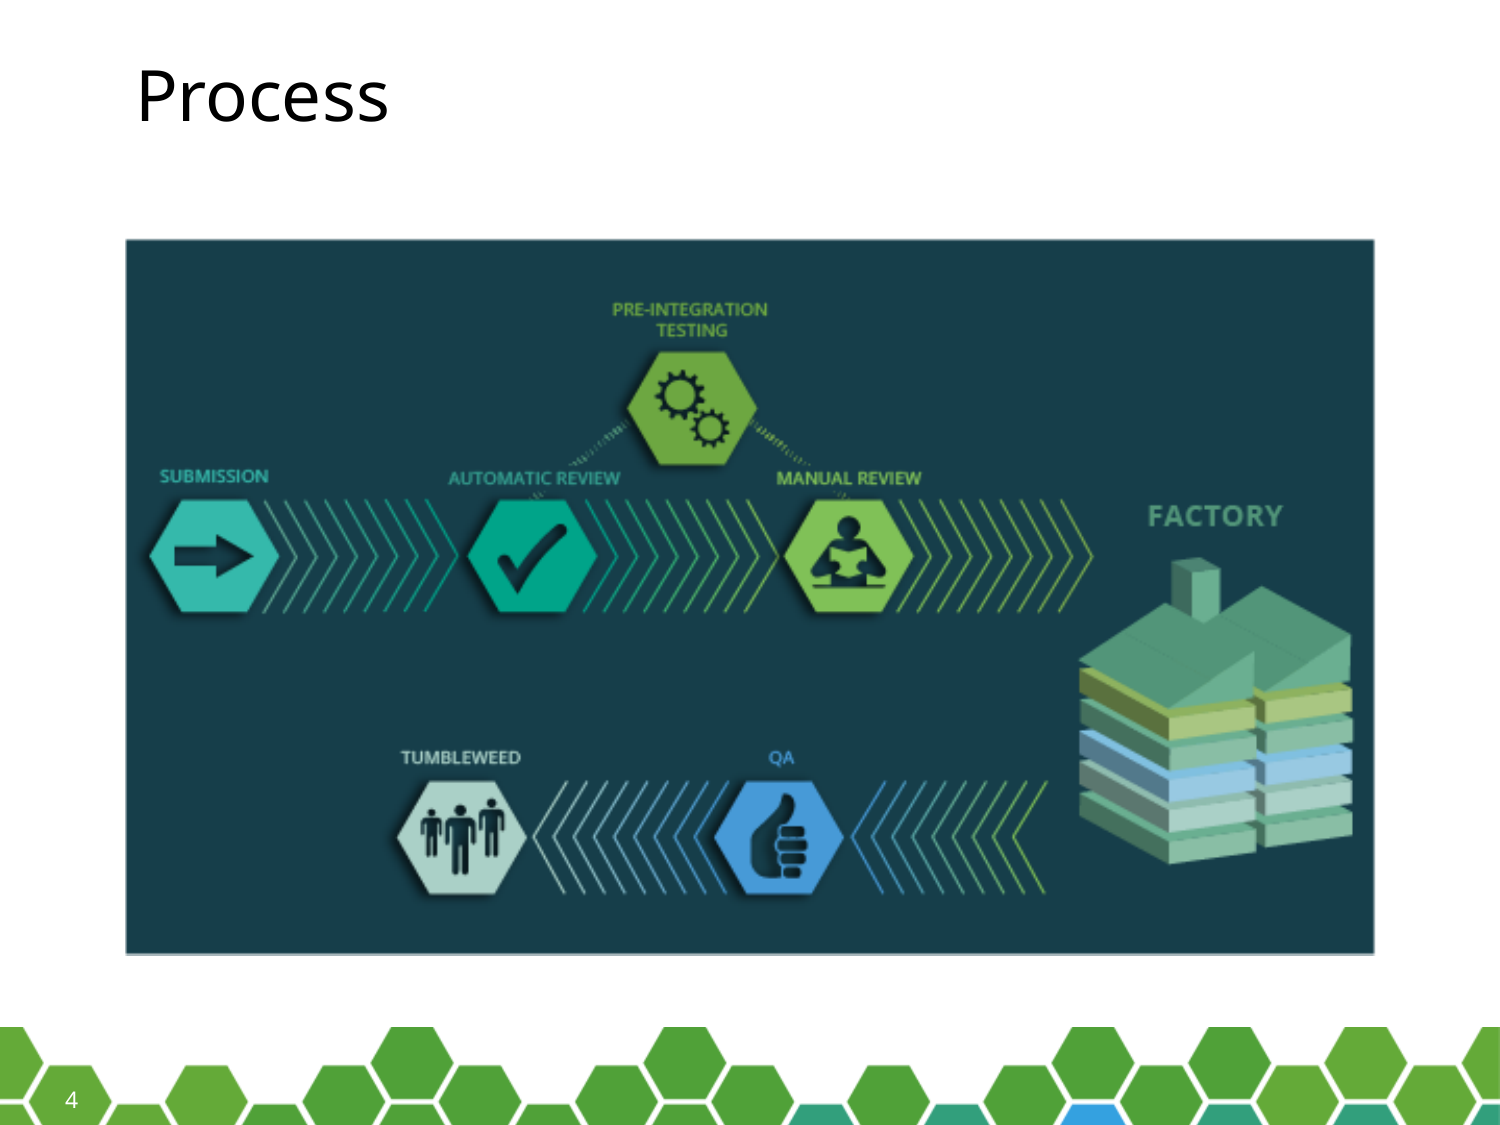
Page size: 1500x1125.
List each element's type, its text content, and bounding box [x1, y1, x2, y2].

picture [125, 237, 1378, 956]
picture [0, 1027, 1500, 1125]
title Process [135, 12, 1372, 175]
